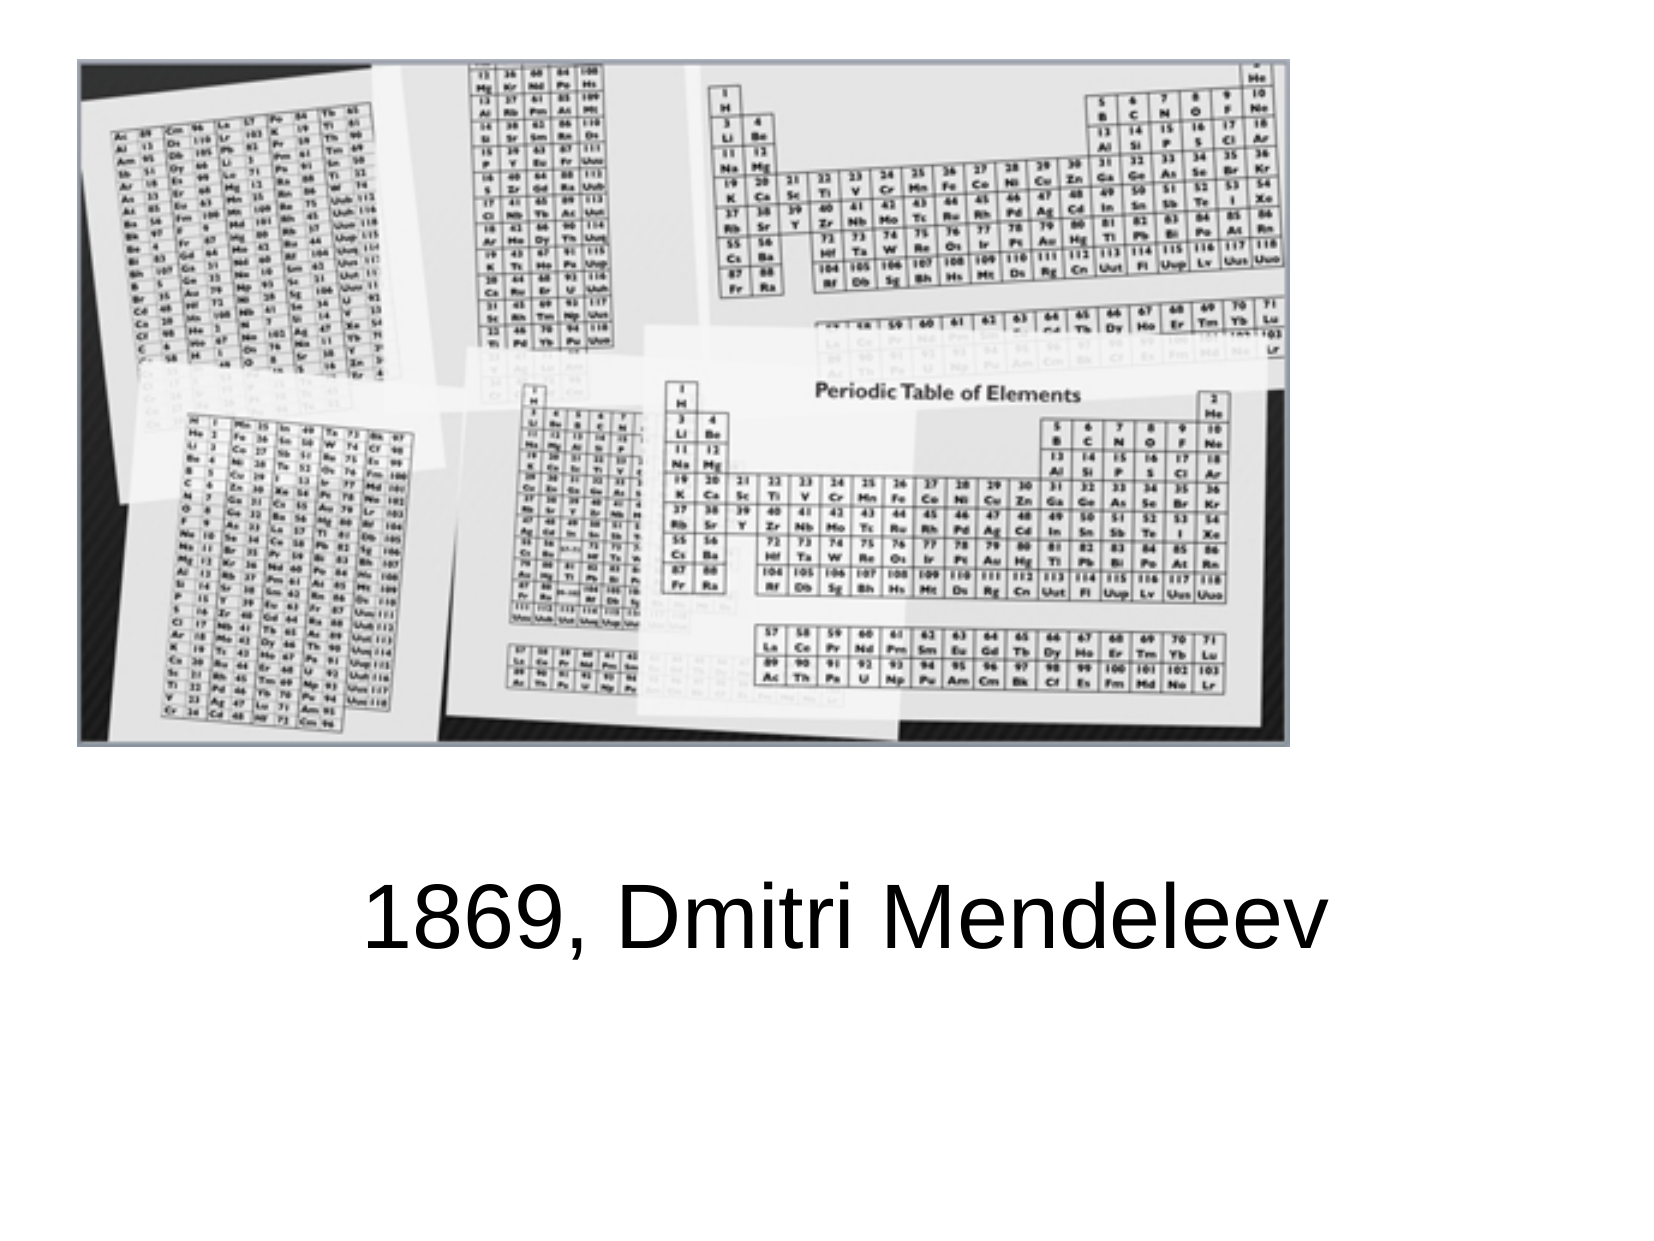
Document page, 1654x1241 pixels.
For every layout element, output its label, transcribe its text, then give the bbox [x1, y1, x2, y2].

title 1869, Dmitri Mendeleev [101, 812, 1591, 1021]
picture [77, 59, 1291, 747]
